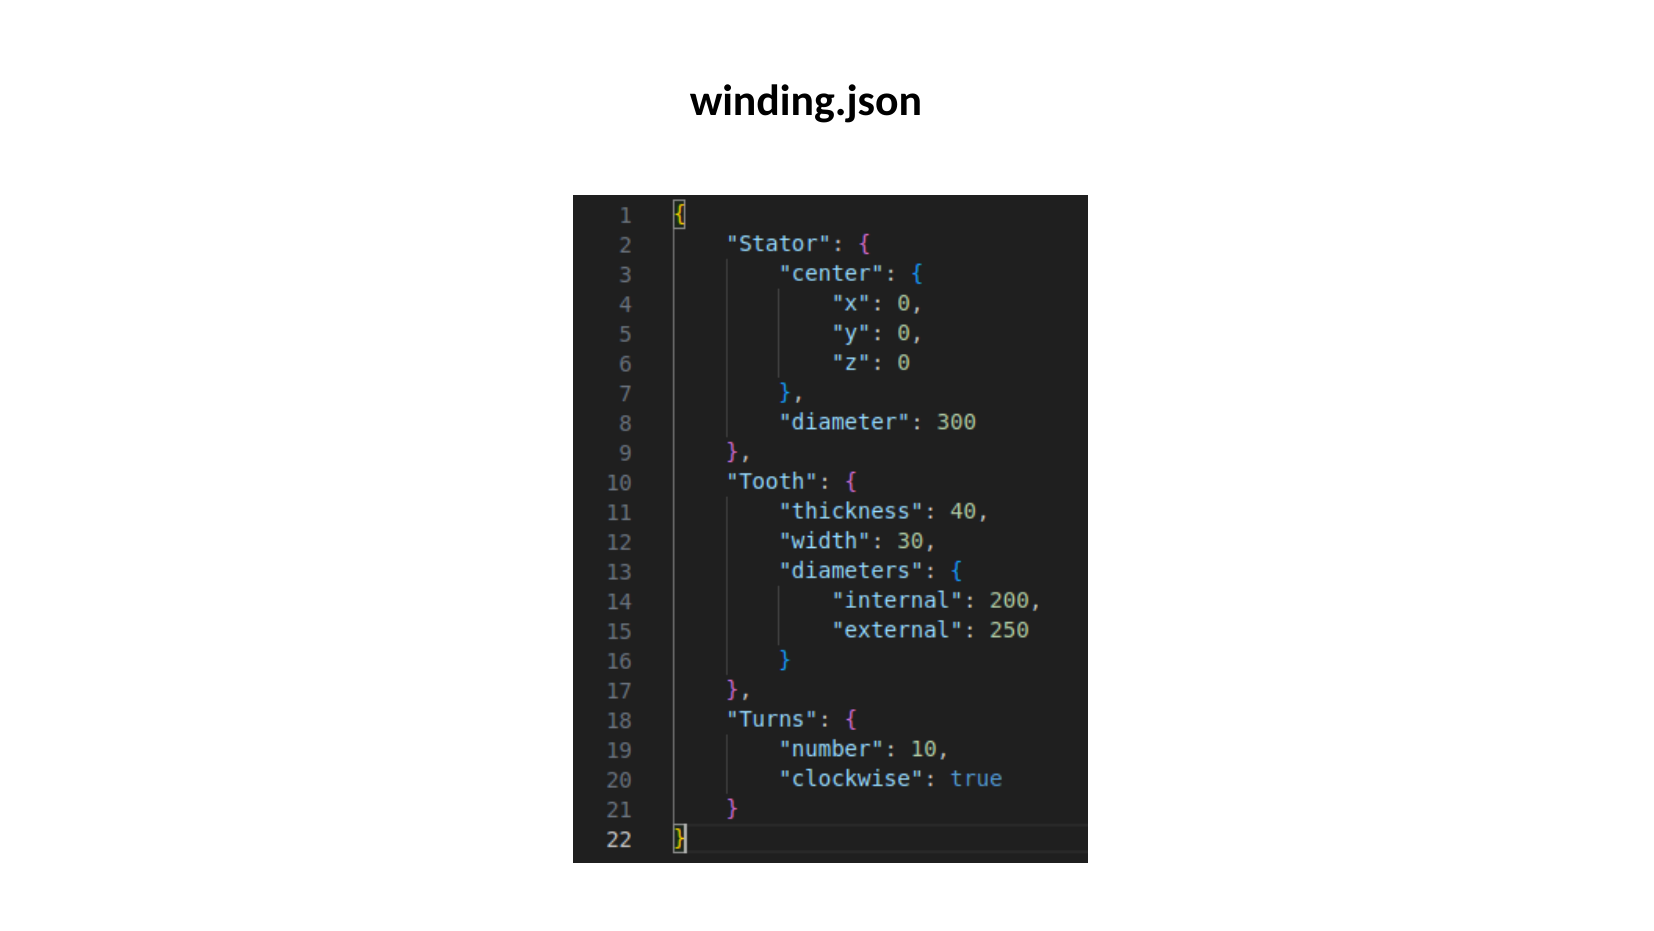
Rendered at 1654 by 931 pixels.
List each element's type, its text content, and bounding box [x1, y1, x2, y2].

picture [573, 195, 1088, 863]
text_box winding.json [675, 75, 1051, 222]
